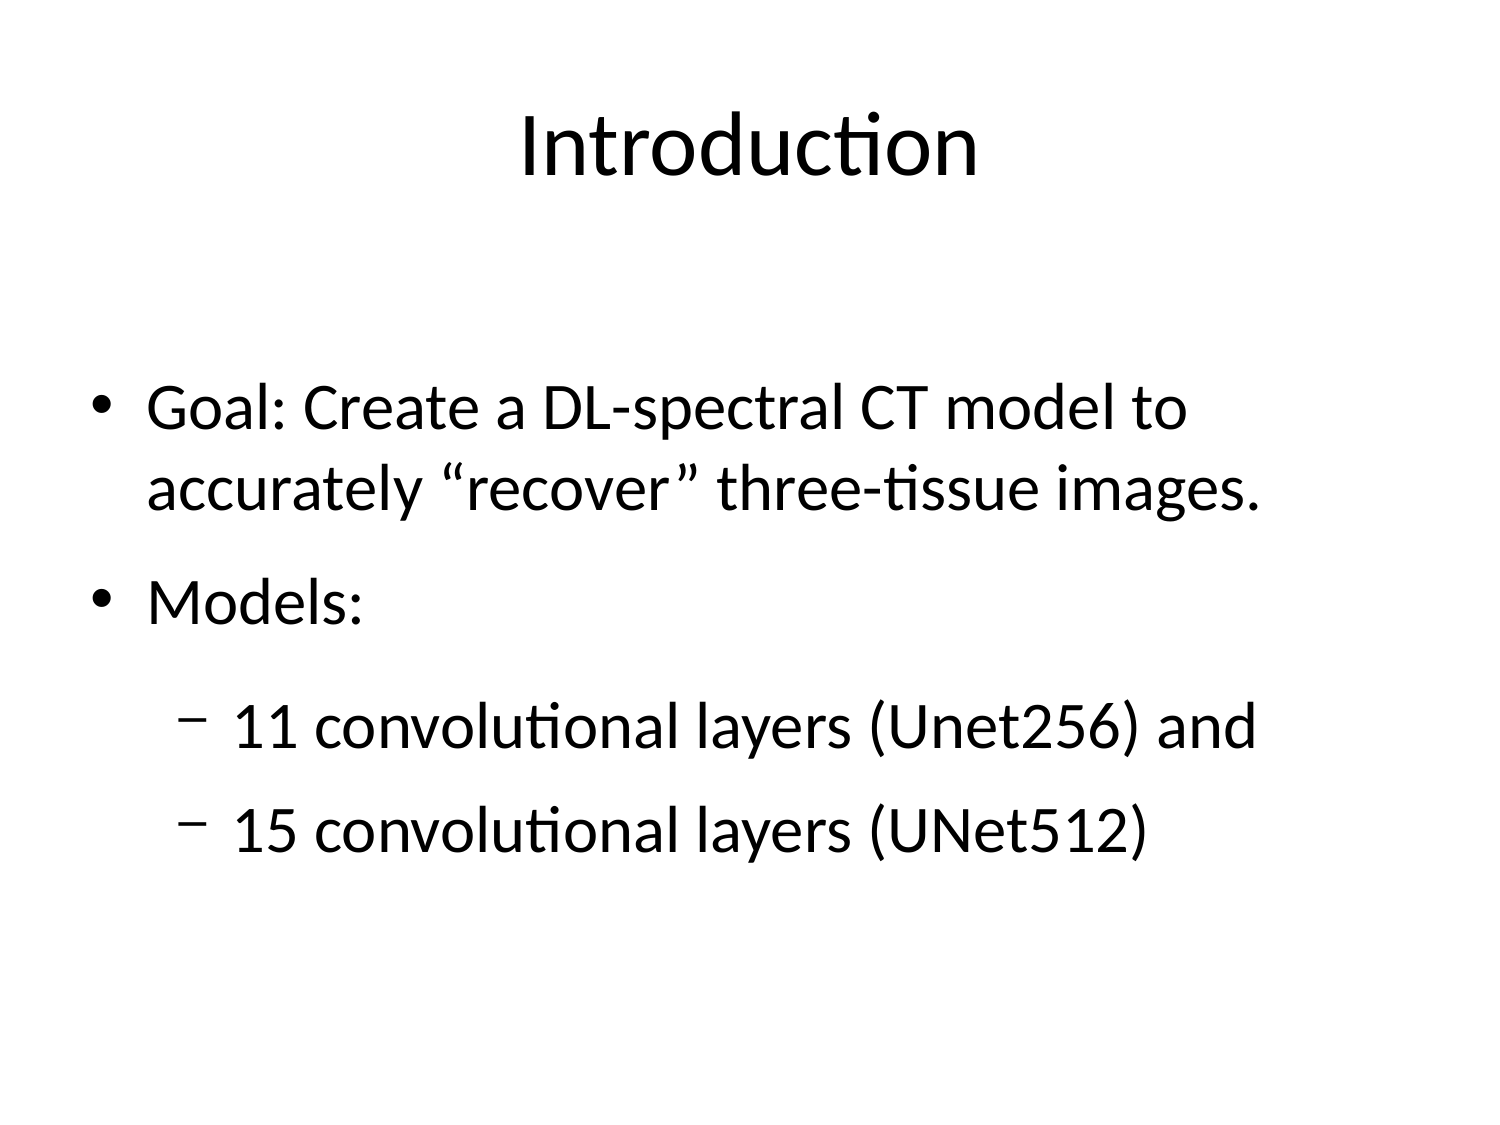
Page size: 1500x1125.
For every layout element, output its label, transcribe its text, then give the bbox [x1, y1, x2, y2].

title Introduction [75, 45, 1425, 233]
list Goal: Create a DL-spectral CT model to accurately “recover” three-tissue images. Models: 11 convolutional layers (Unet256) and 15 convolutional layers (UNet512) [75, 262, 1425, 1005]
